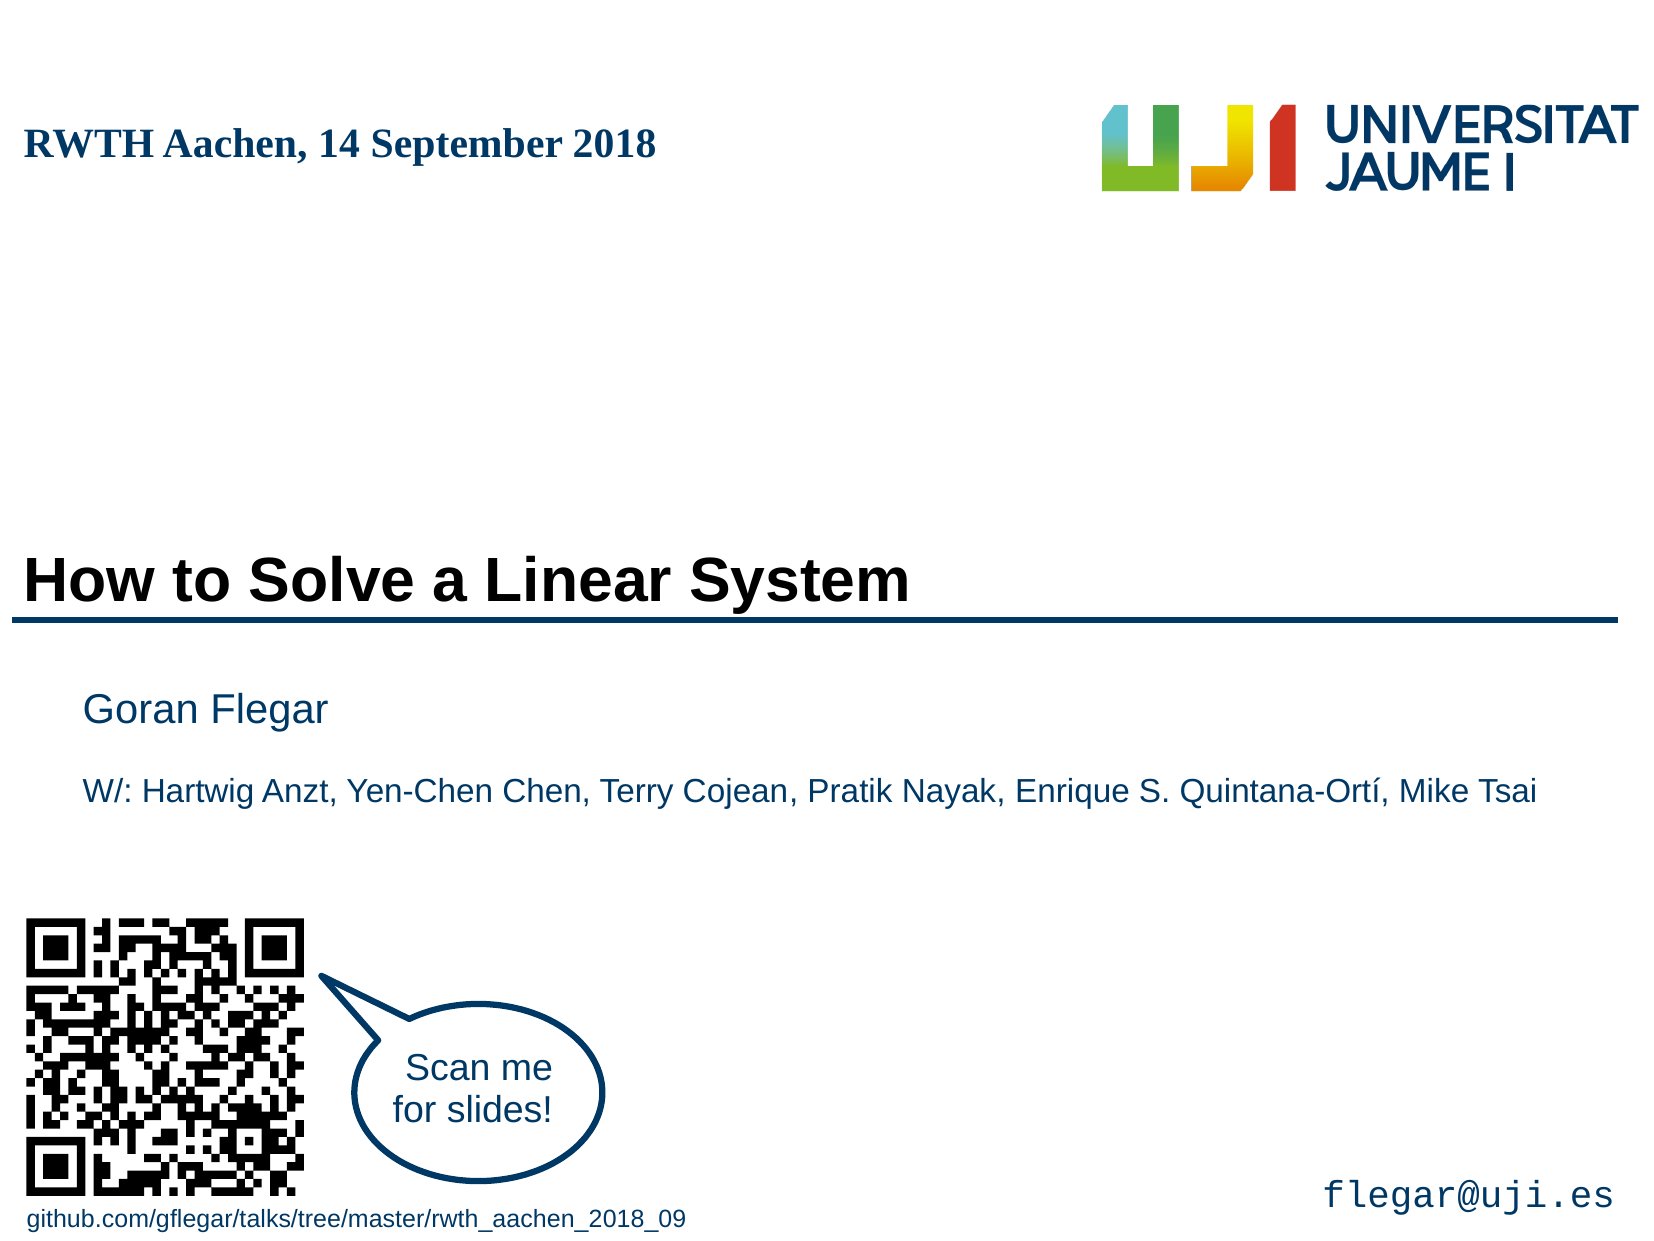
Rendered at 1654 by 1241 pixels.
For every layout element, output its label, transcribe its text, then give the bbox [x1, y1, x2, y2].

picture [17, 909, 313, 1205]
text_box github.com/gflegar/talks/tree/master/rwth_aachen_2018_09 [11, 1197, 703, 1241]
text_box Scan me for slides! [377, 1039, 579, 1139]
list Goran Flegar W/: Hartwig Anzt, Yen-Chen Chen, Terry Cojean, Pratik Nayak, Enrique S. Quintana-Ortí, Mike Tsai [82, 685, 1619, 1205]
title How to Solve a Linear System [23, 94, 1619, 615]
picture [1619, 94, 1648, 198]
